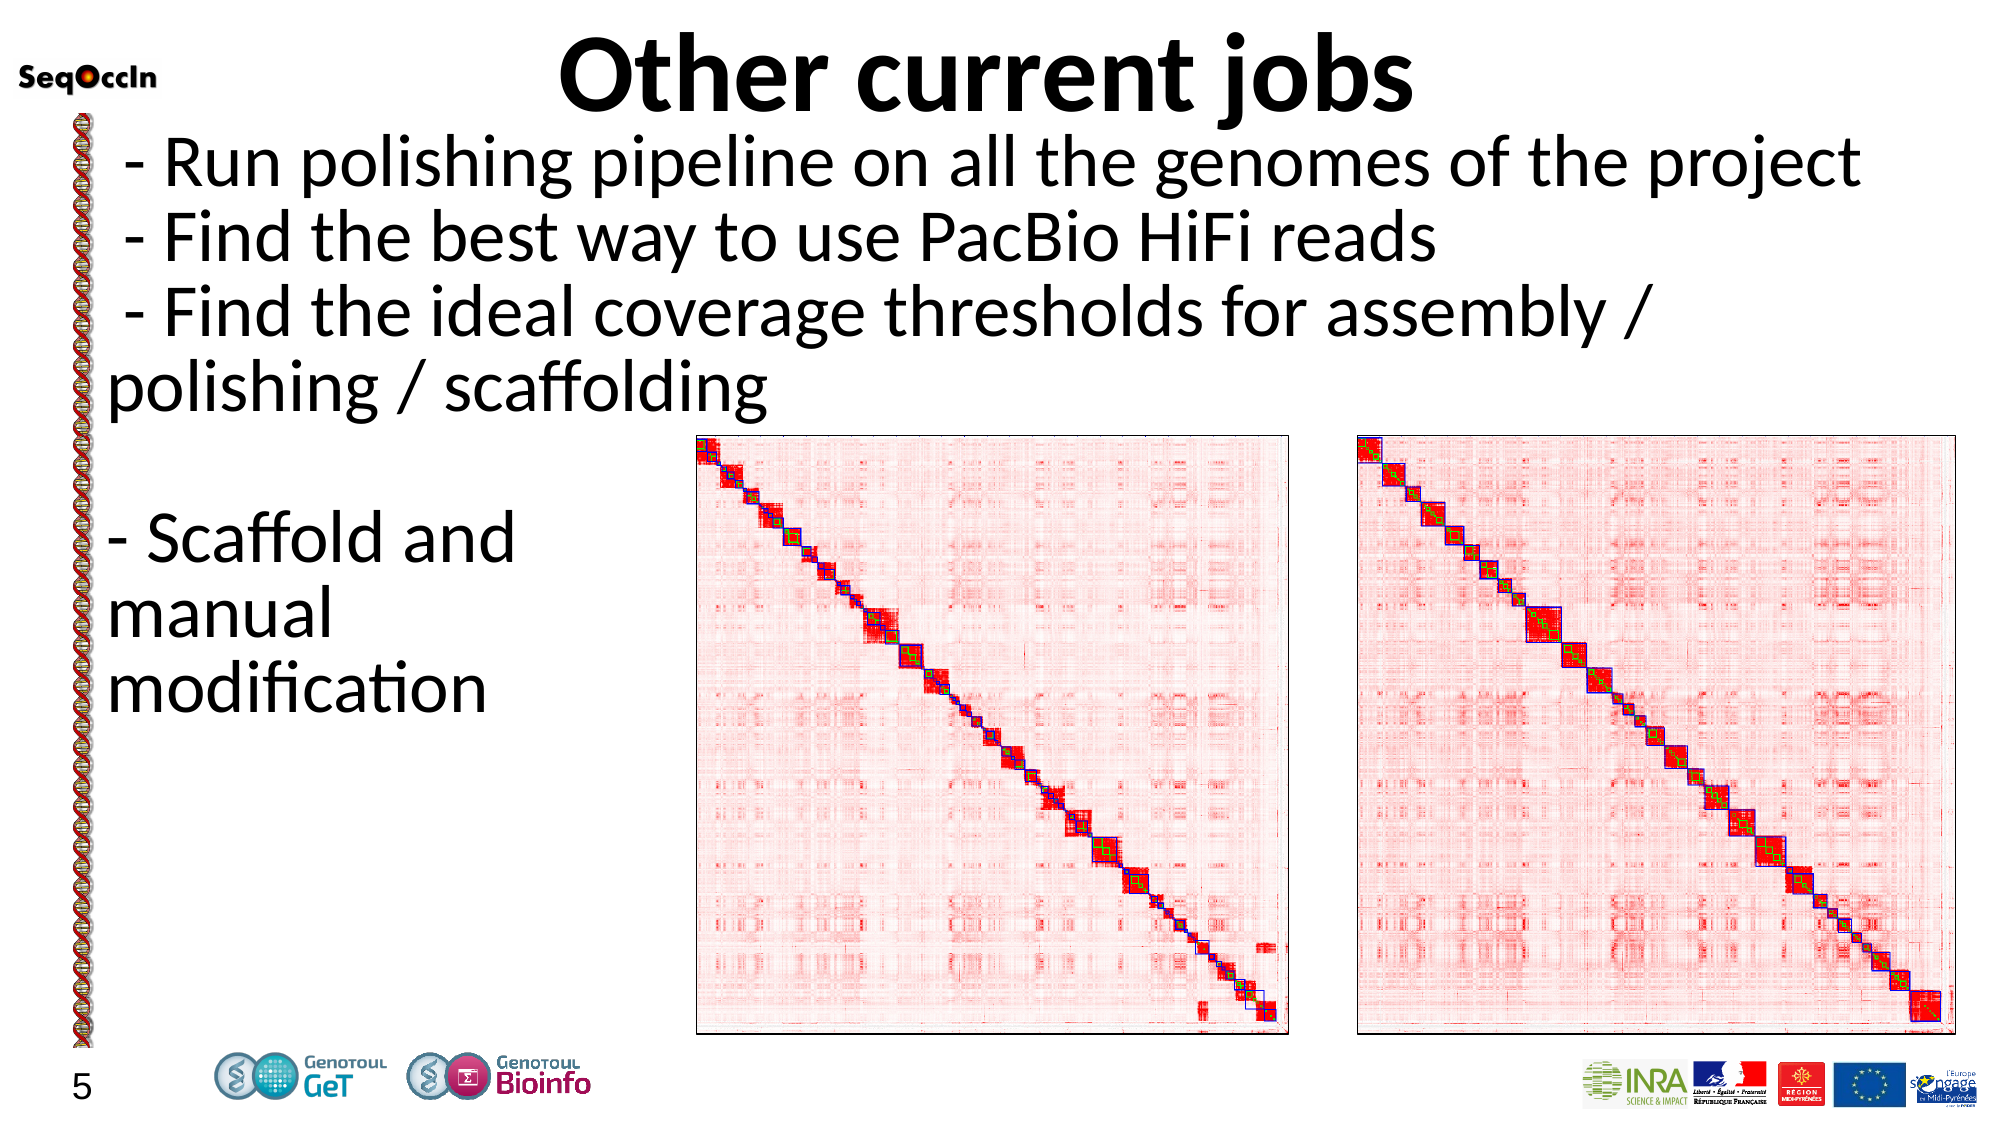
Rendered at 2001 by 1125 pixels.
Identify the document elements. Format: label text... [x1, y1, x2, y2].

picture [208, 1046, 392, 1106]
picture [1357, 804, 1955, 1034]
picture [696, 804, 1288, 1034]
title Other current jobs [256, 24, 1745, 58]
picture [73, 113, 91, 1048]
picture [1581, 1059, 1689, 1109]
picture [1832, 1061, 1983, 1111]
picture [1778, 1062, 1825, 1106]
picture [13, 58, 106, 99]
picture [400, 1046, 597, 1106]
title - Run polishing pipeline on all the genomes of the project - Find the best way to use PacBio HiFi reads - Find the ideal coverage thresholds for assembly / polishing / scaffolding - Scaffold and manual modification [106, 58, 1973, 804]
